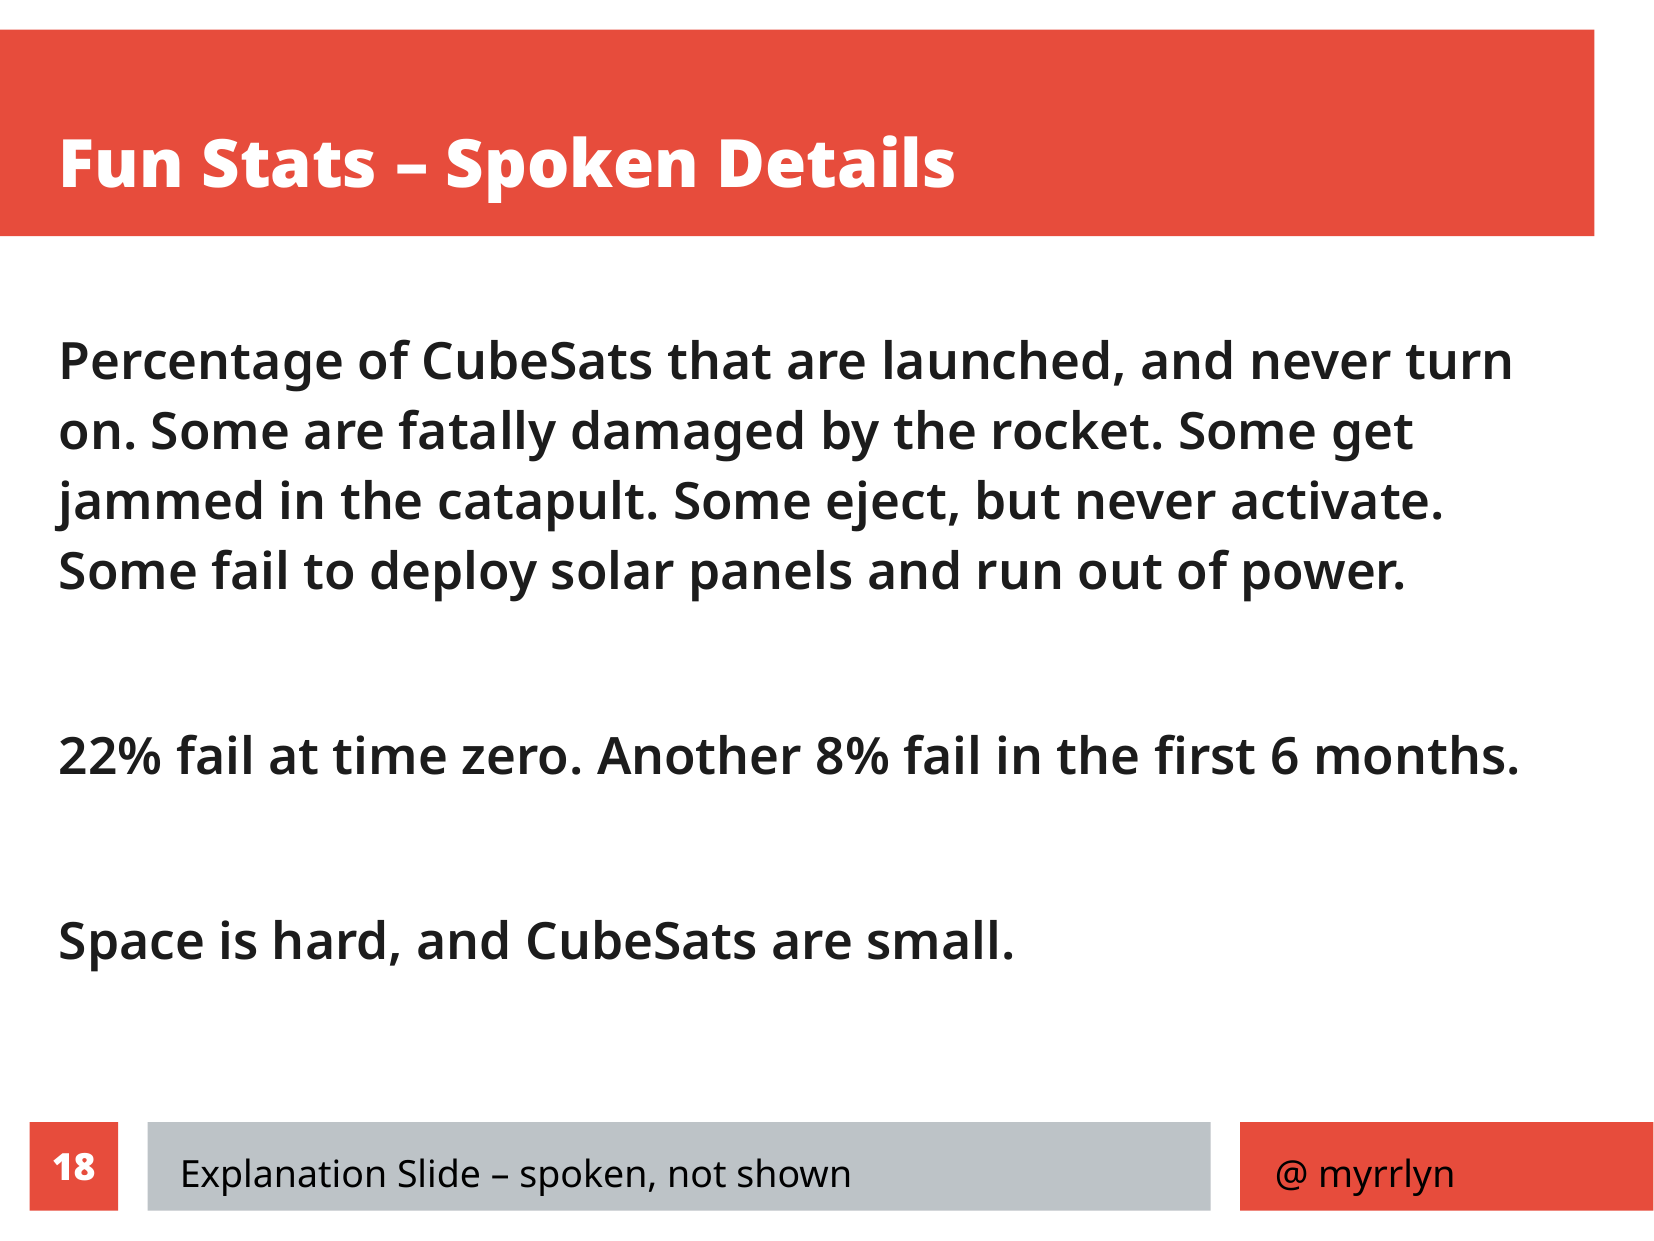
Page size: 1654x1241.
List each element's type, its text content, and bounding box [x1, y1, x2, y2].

list Percentage of CubeSats that are launched, and never turn on. Some are fatally damaged by the rocket. Some get jammed in the catapult. Some eject, but never activate. Some fail to deploy solar panels and run out of power. 22% fail at time zero. Another 8% fail in the first 6 months. Space is hard, and CubeSats are small. [59, 324, 1565, 1093]
text_box Explanation Slide – spoken, not shown [165, 1140, 1186, 1203]
text_box @ myrrlyn [1260, 1140, 1636, 1202]
title Fun Stats – Spoken Details [59, 59, 1595, 207]
